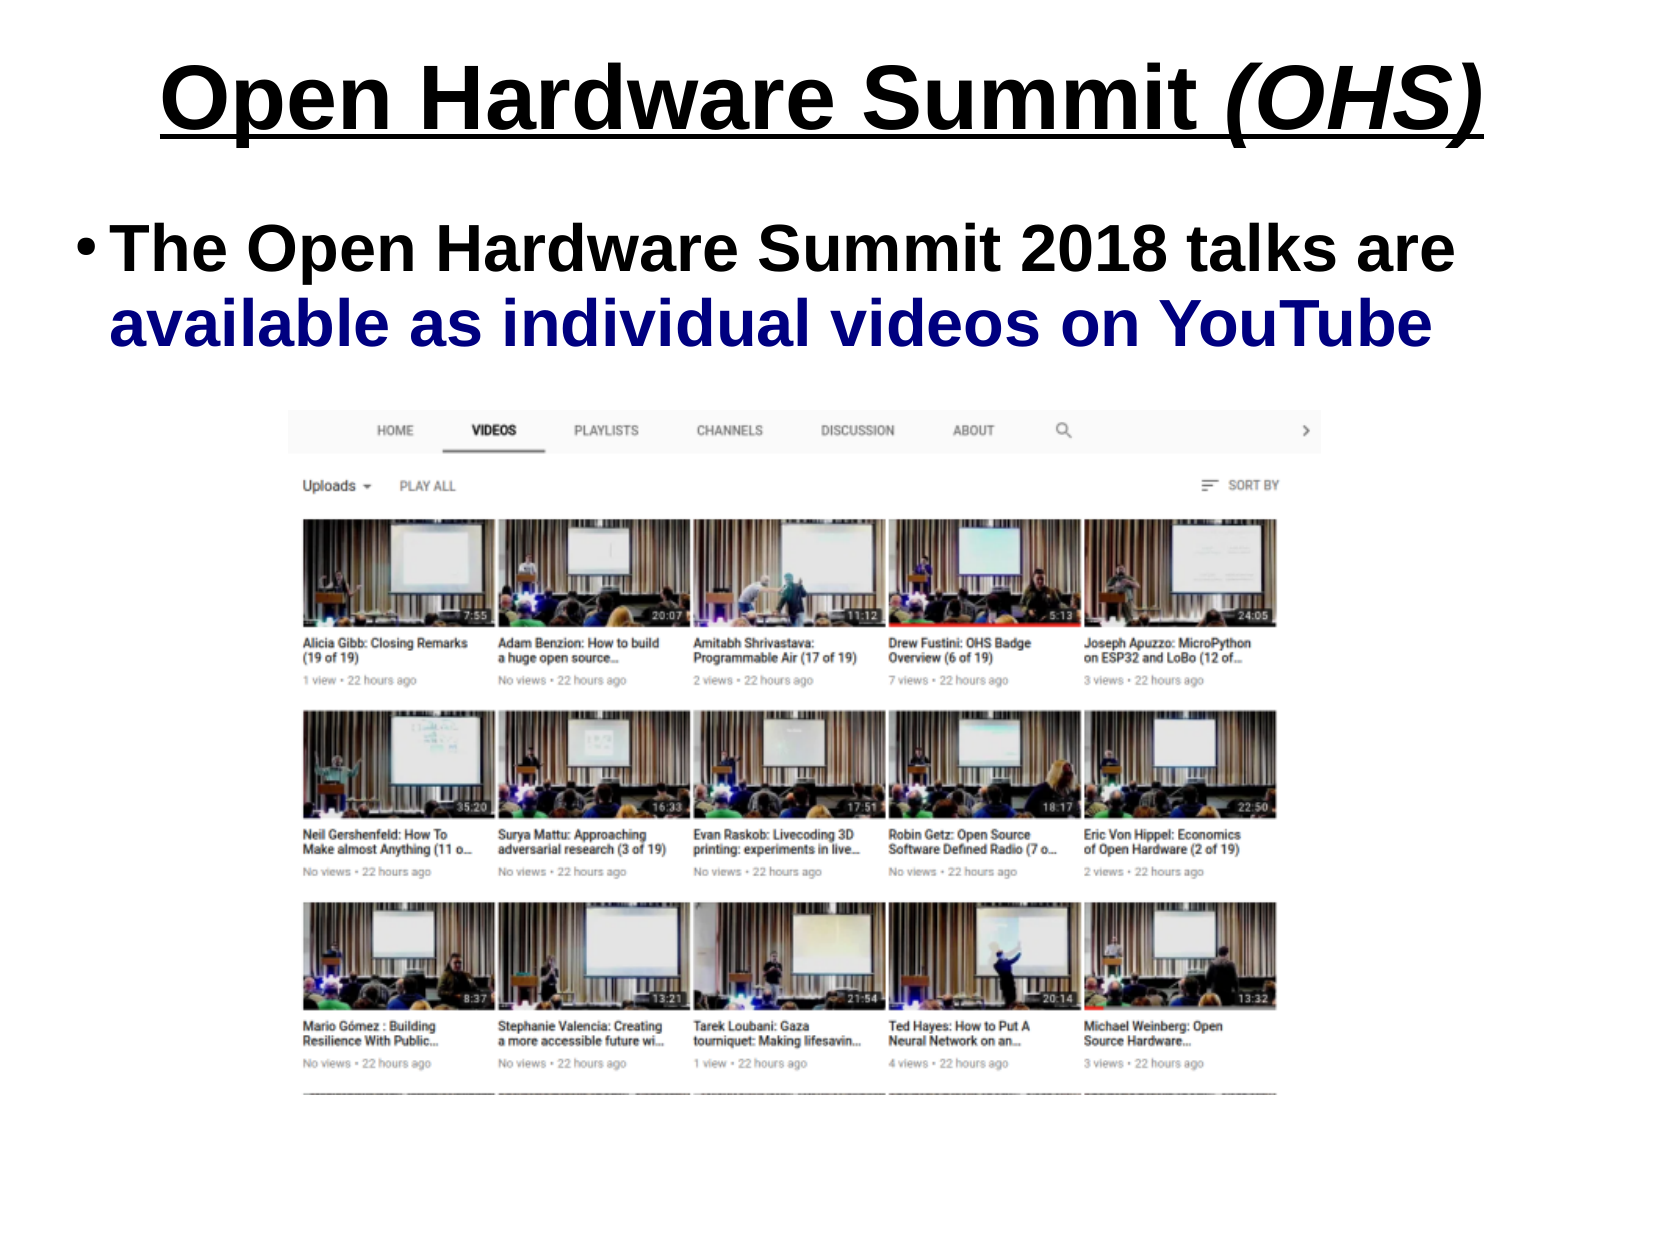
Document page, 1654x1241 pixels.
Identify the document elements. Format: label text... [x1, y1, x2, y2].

picture [288, 410, 1321, 1096]
text_box Open Hardware Summit (OHS) [144, 39, 1500, 157]
text_box The Open Hardware Summit 2018 talks are available as individual videos on YouTube [59, 203, 1654, 489]
